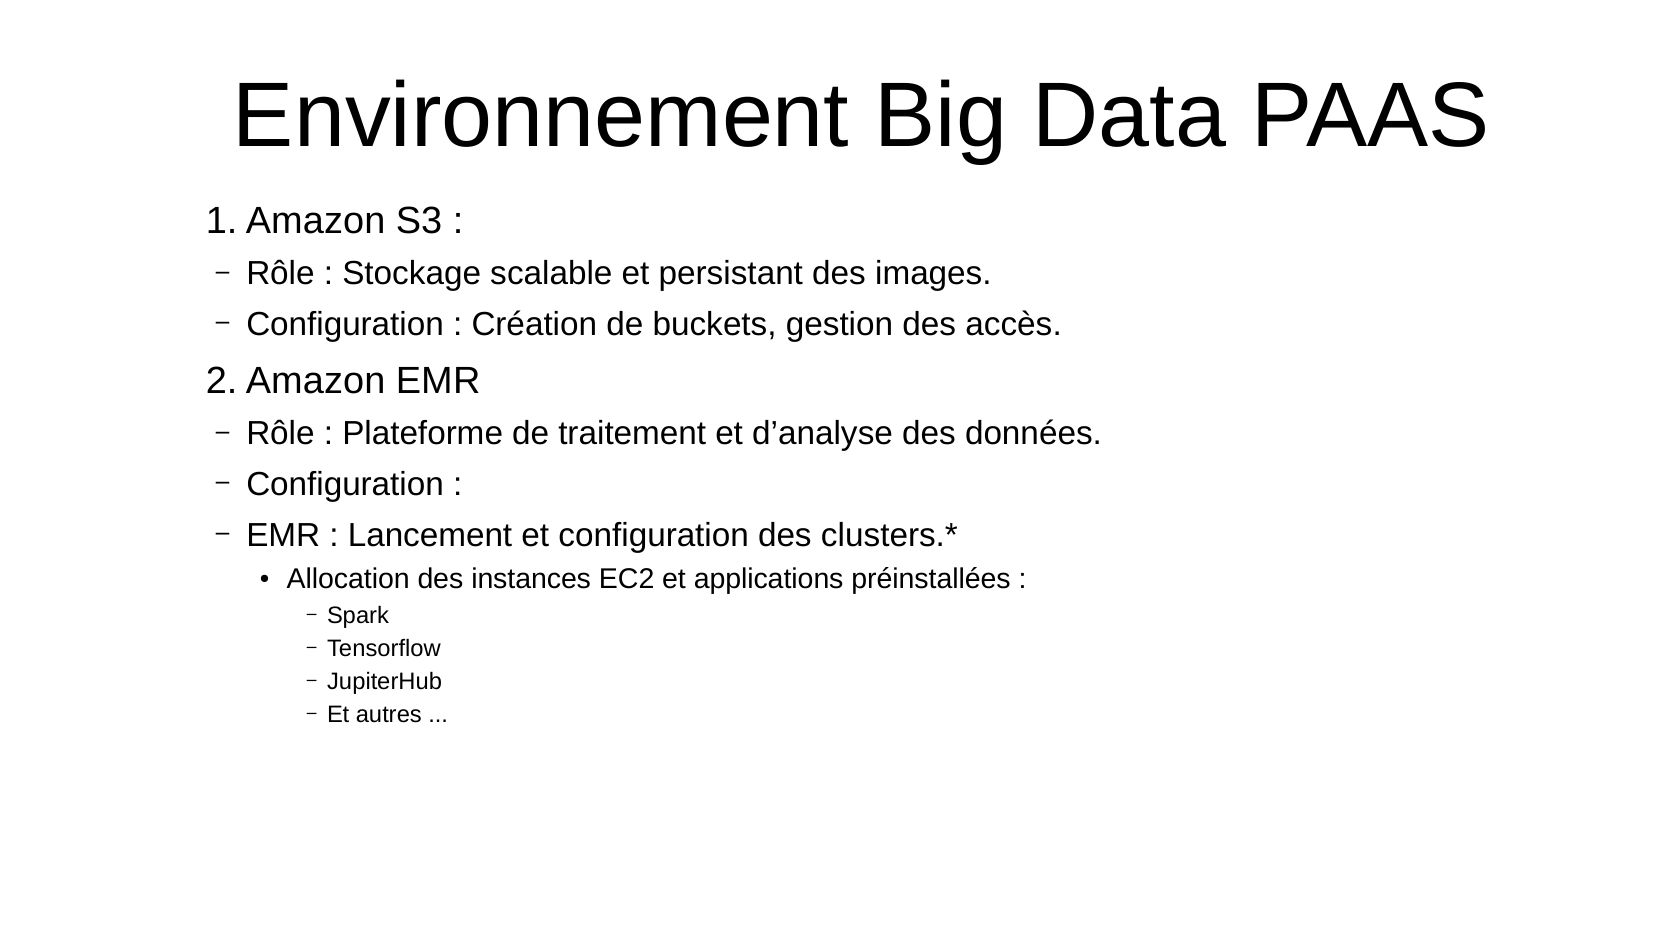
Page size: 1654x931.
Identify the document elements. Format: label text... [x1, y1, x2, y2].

title Environnement Big Data PAAS [118, 12, 1607, 218]
list 1. Amazon S3 : Rôle : Stockage scalable et persistant des images. Configuration : Création de buckets, gestion des accès. 2. Amazon EMR Rôle : Plateforme de traitement et d’analyse des données. Configuration : EMR : Lancement et configuration des clusters.* Allocation des instances EC2 et applications préinstallées : Spark Tensorflow JupiterHub Et autres ... [165, 198, 1654, 739]
